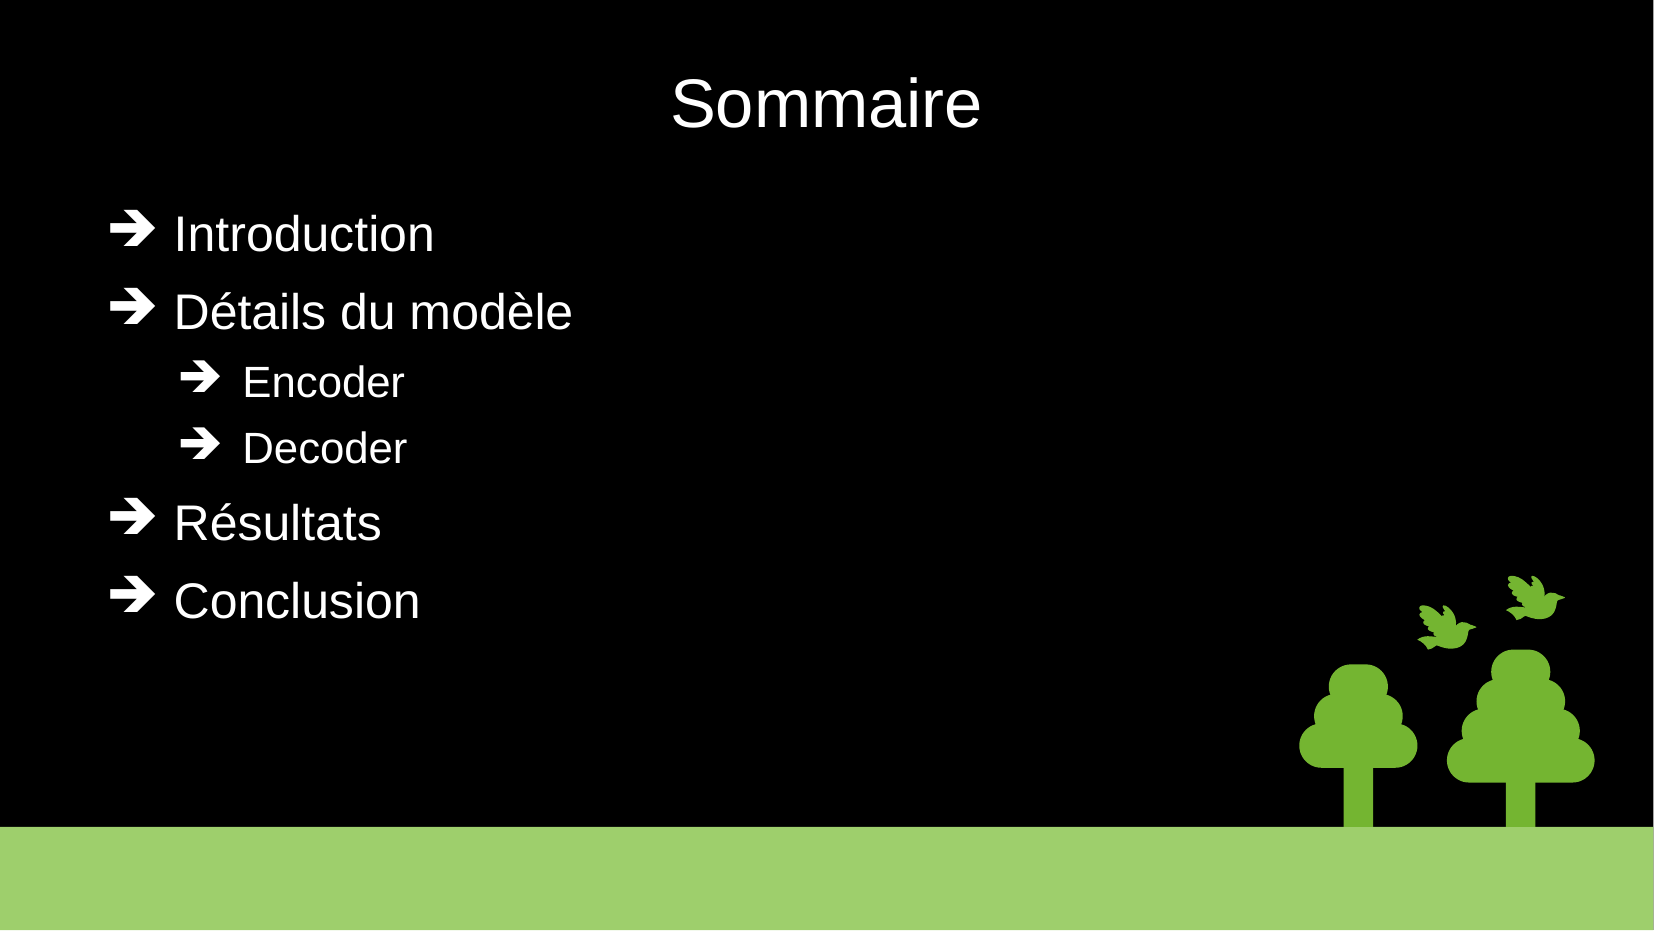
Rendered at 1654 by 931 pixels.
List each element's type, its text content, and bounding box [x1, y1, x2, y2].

title Sommaire [88, 29, 1565, 178]
list Introduction Détails du modèle Encoder Decoder Résultats Conclusion [88, 206, 1565, 739]
